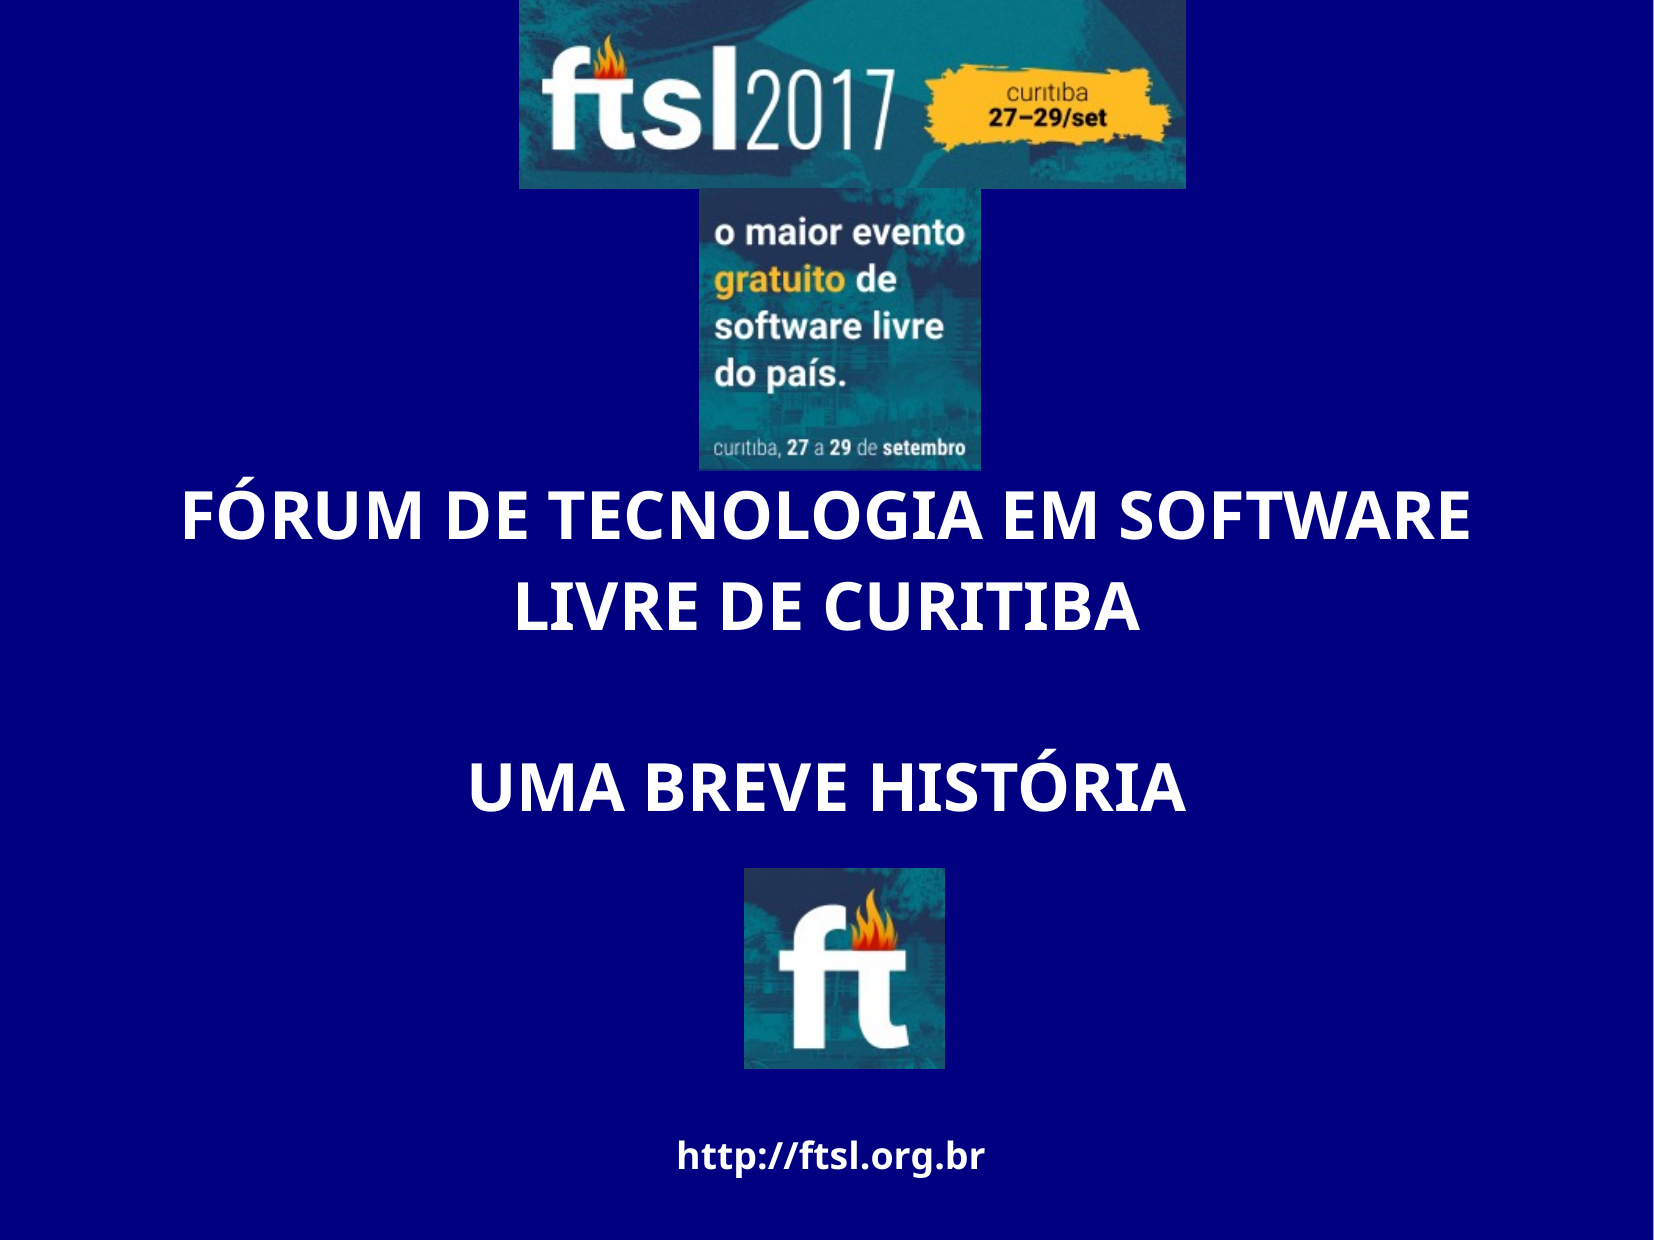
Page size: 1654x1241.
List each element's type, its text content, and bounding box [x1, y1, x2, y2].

picture [939, 875, 945, 887]
picture [519, 0, 1186, 471]
picture [744, 868, 945, 1069]
subtitle FÓRUM DE TECNOLOGIA EM SOFTWARE LIVRE DE CURITIBA UMA BREVE HISTÓRIA [82, 290, 1571, 1010]
picture [699, 283, 705, 291]
text_box http://ftsl.org.br [661, 1122, 1040, 1224]
